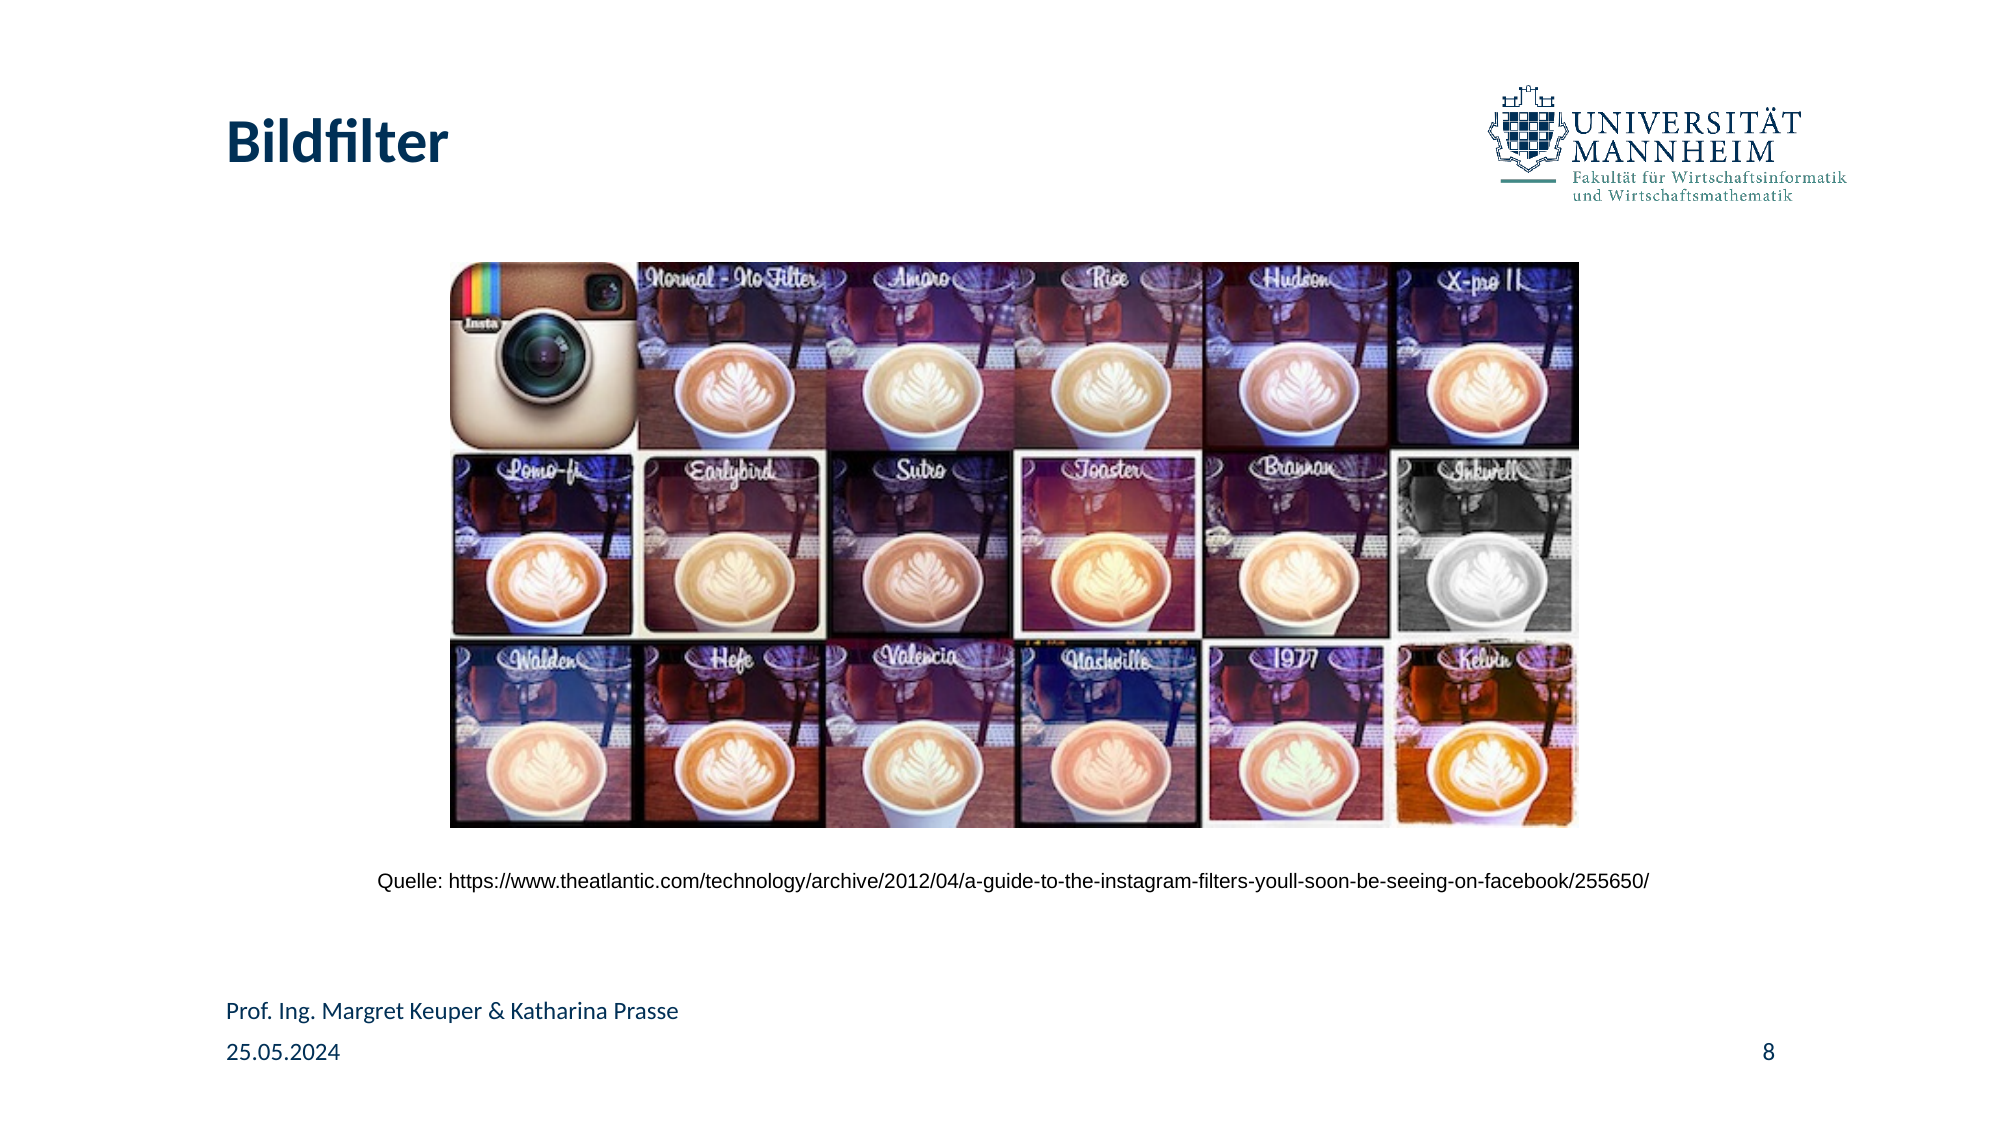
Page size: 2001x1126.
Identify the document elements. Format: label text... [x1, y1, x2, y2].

picture [450, 262, 1579, 828]
picture [1440, 47, 1894, 248]
text_box Quelle: https://www.theatlantic.com/technology/archive/2012/04/a-guide-to-the-instagram-filters-youll-soon-be-seeing-on-facebook/255650/ [319, 862, 1708, 924]
title Bildfilter [226, 100, 1286, 306]
